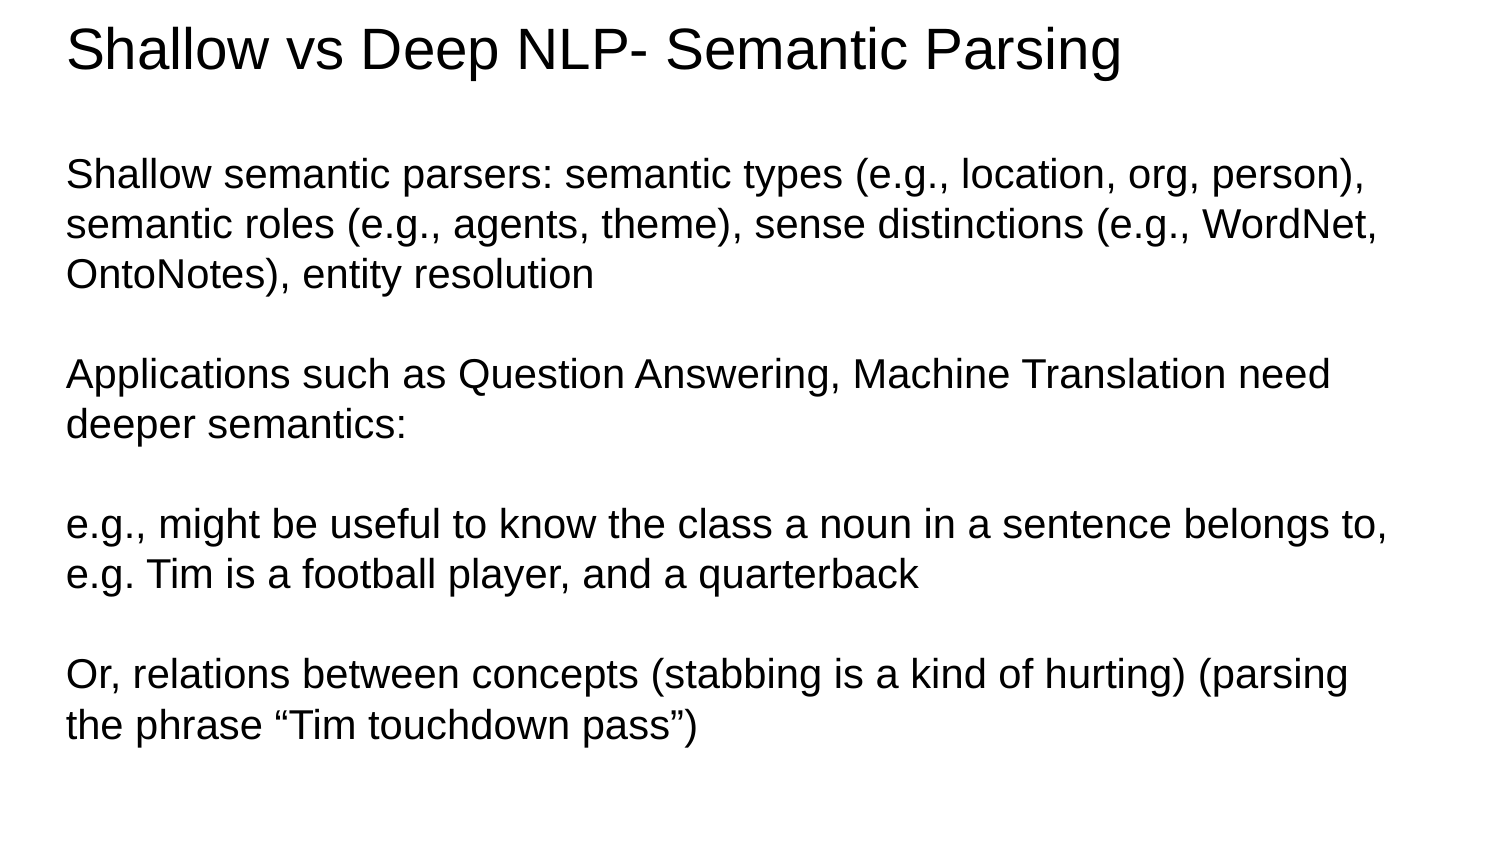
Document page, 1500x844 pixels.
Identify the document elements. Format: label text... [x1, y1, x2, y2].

title Shallow vs Deep NLP- Semantic Parsing [51, 0, 1449, 90]
text_box Shallow semantic parsers: semantic types (e.g., location, org, person), semantic roles (e.g., agents, theme), sense distinctions (e.g., WordNet, OntoNotes), entity resolution Applications such as Question Answering, Machine Translation need deeper semantics: e.g., might be useful to know the class a noun in a sentence belongs to, e.g. Tim is a football player, and a quarterback Or, relations between concepts (stabbing is a kind of hurting) (parsing the phrase “Tim touchdown pass”) [51, 89, 1413, 844]
